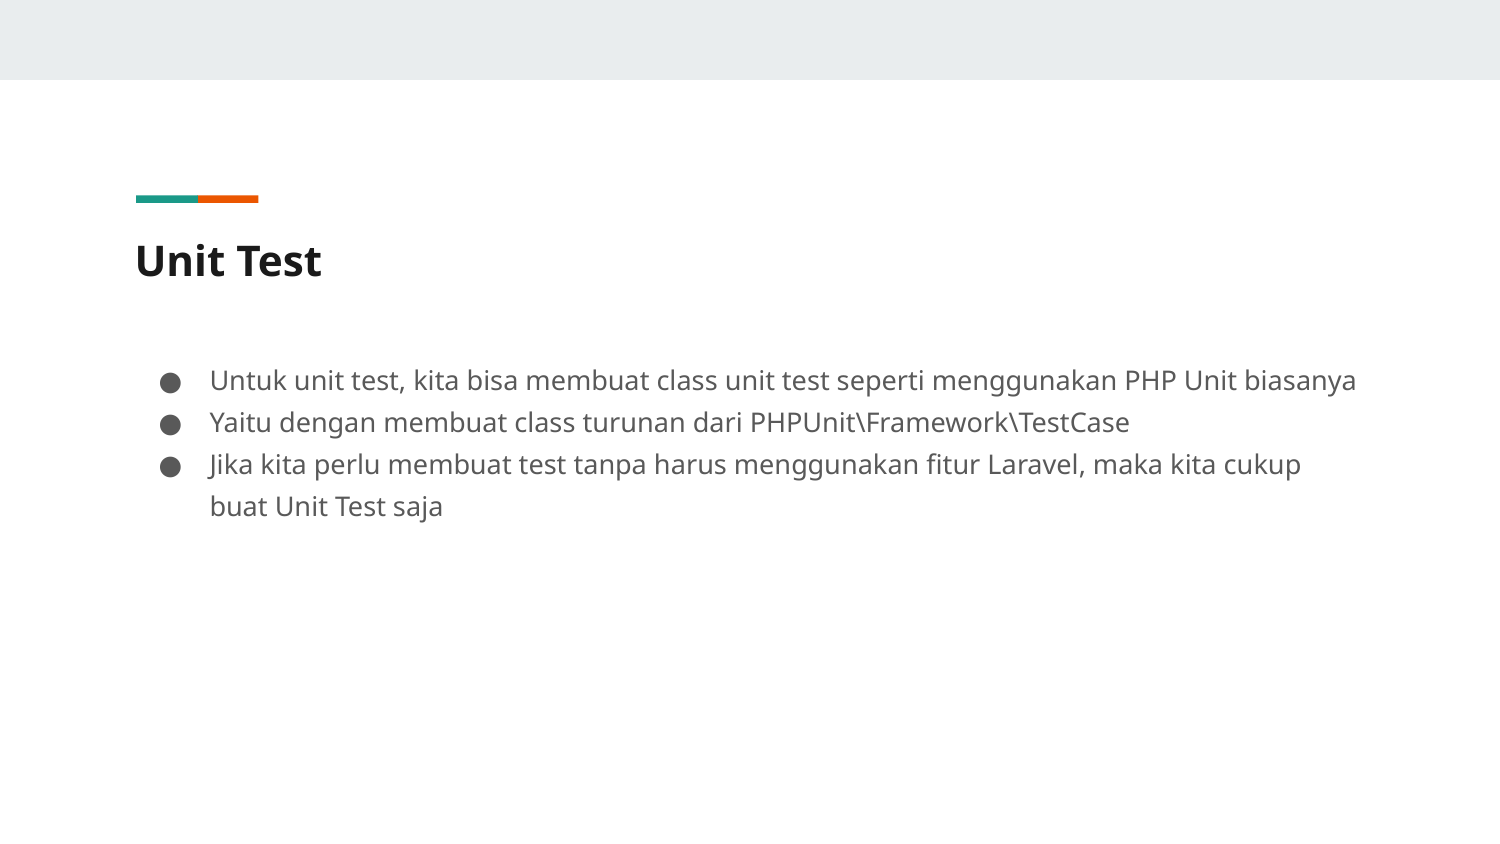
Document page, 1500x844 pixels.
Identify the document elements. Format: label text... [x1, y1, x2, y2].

title Unit Test [119, 216, 1381, 305]
list Untuk unit test, kita bisa membuat class unit test seperti menggunakan PHP Unit biasanya Yaitu dengan membuat class turunan dari PHPUnit\Framework\TestCase Jika kita perlu membuat test tanpa harus menggunakan fitur Laravel, maka kita cukup buat Unit Test saja [119, 341, 1381, 712]
